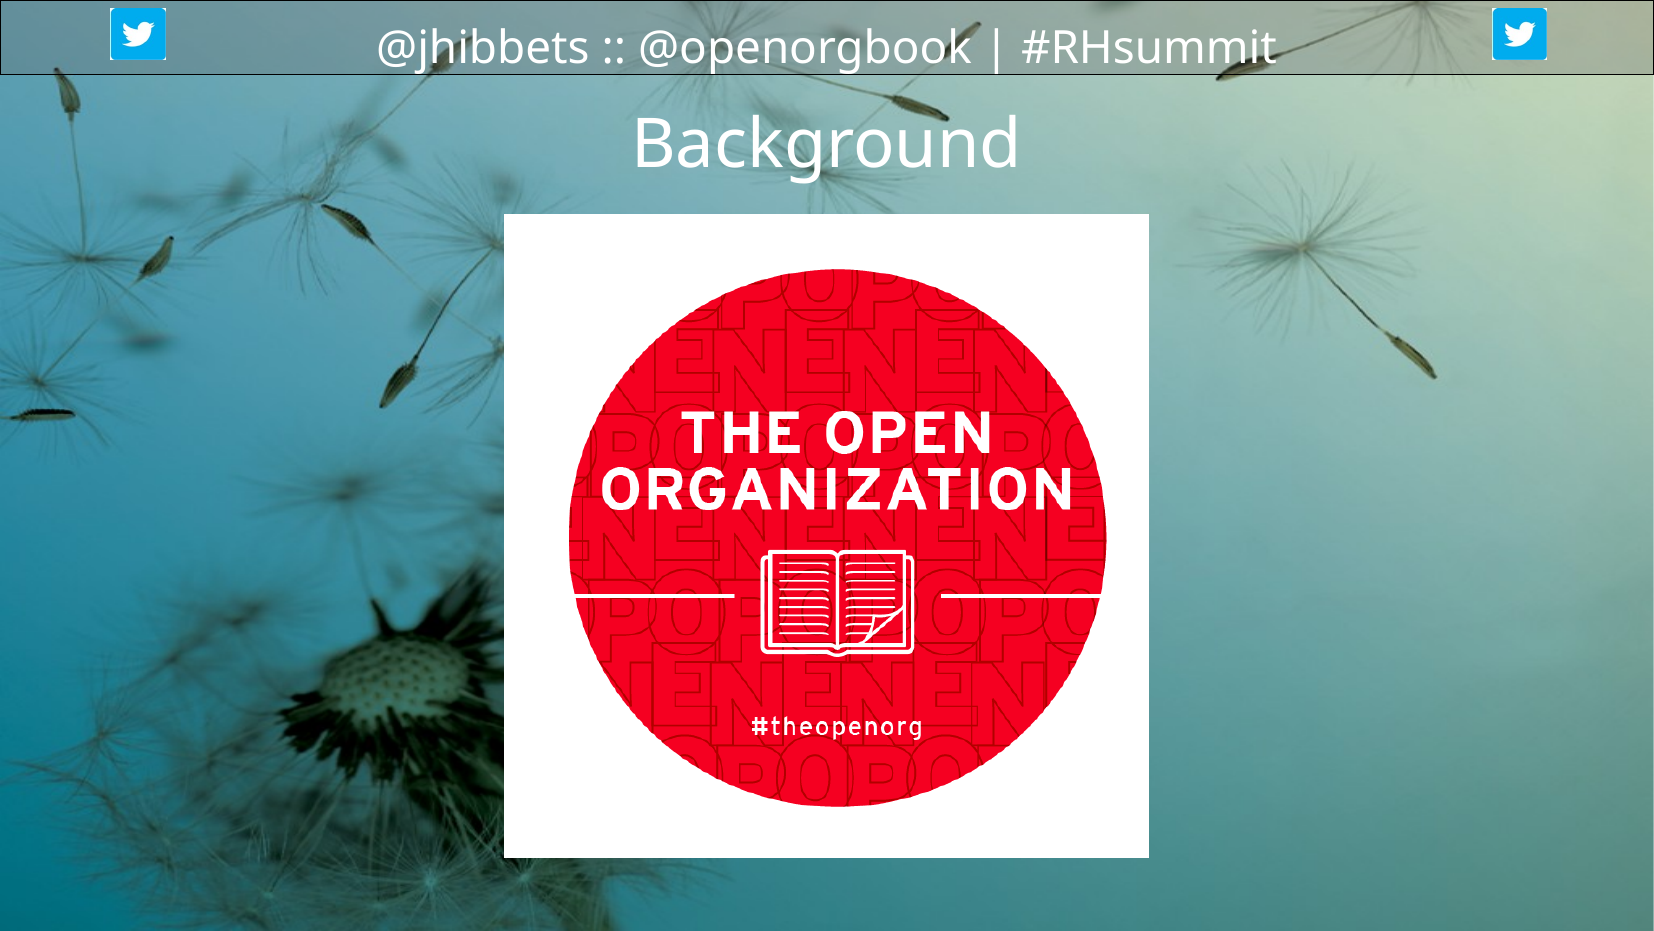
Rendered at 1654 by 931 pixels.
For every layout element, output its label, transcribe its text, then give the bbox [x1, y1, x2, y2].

picture [1506, 22, 1535, 46]
picture [124, 22, 154, 46]
picture [0, 75, 1654, 931]
title Background [82, 63, 1571, 219]
